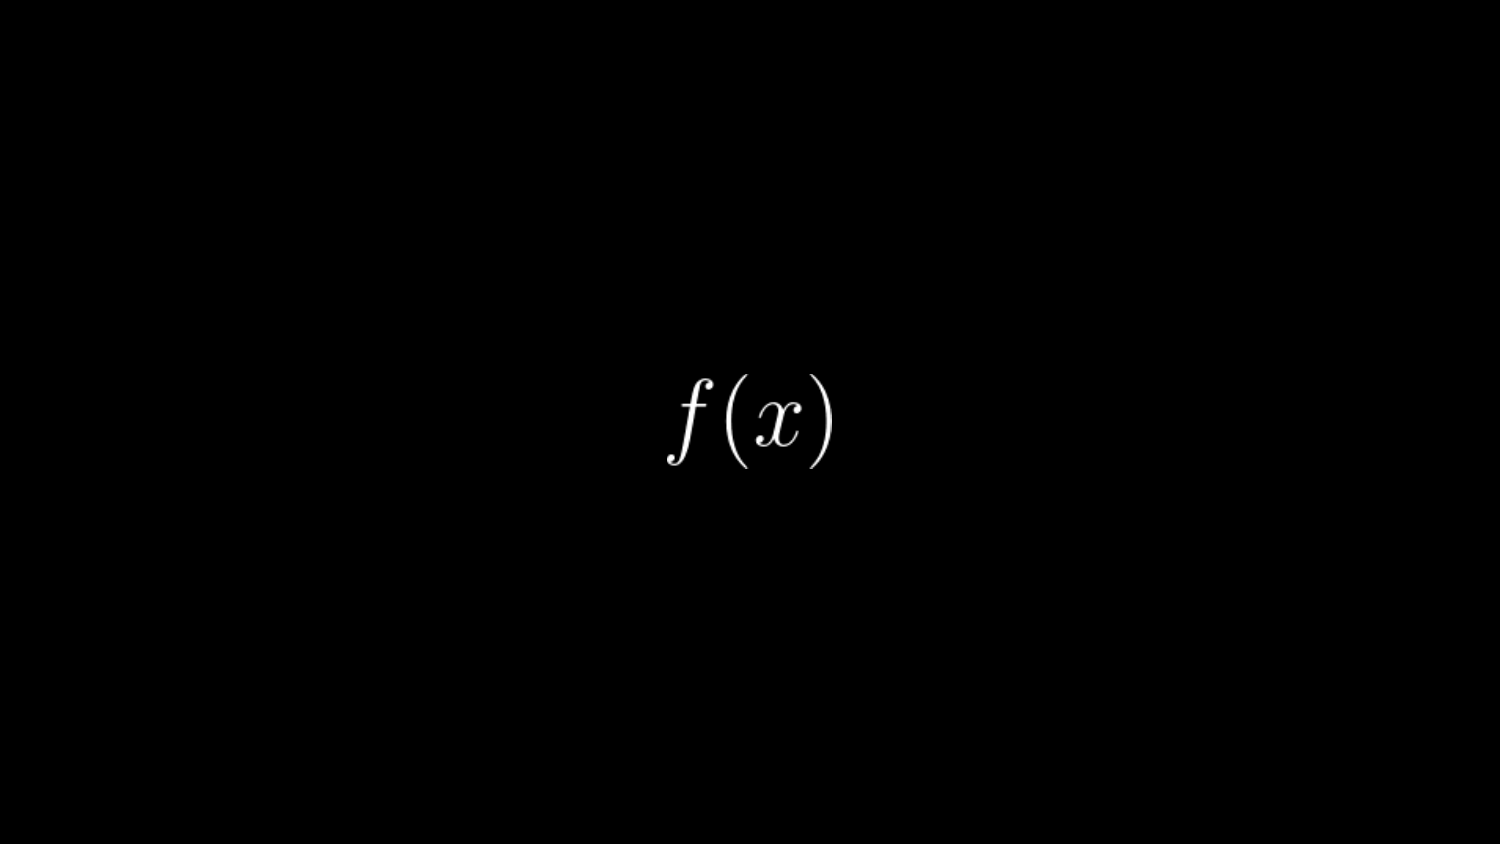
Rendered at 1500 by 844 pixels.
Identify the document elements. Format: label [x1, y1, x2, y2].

picture [667, 374, 832, 469]
